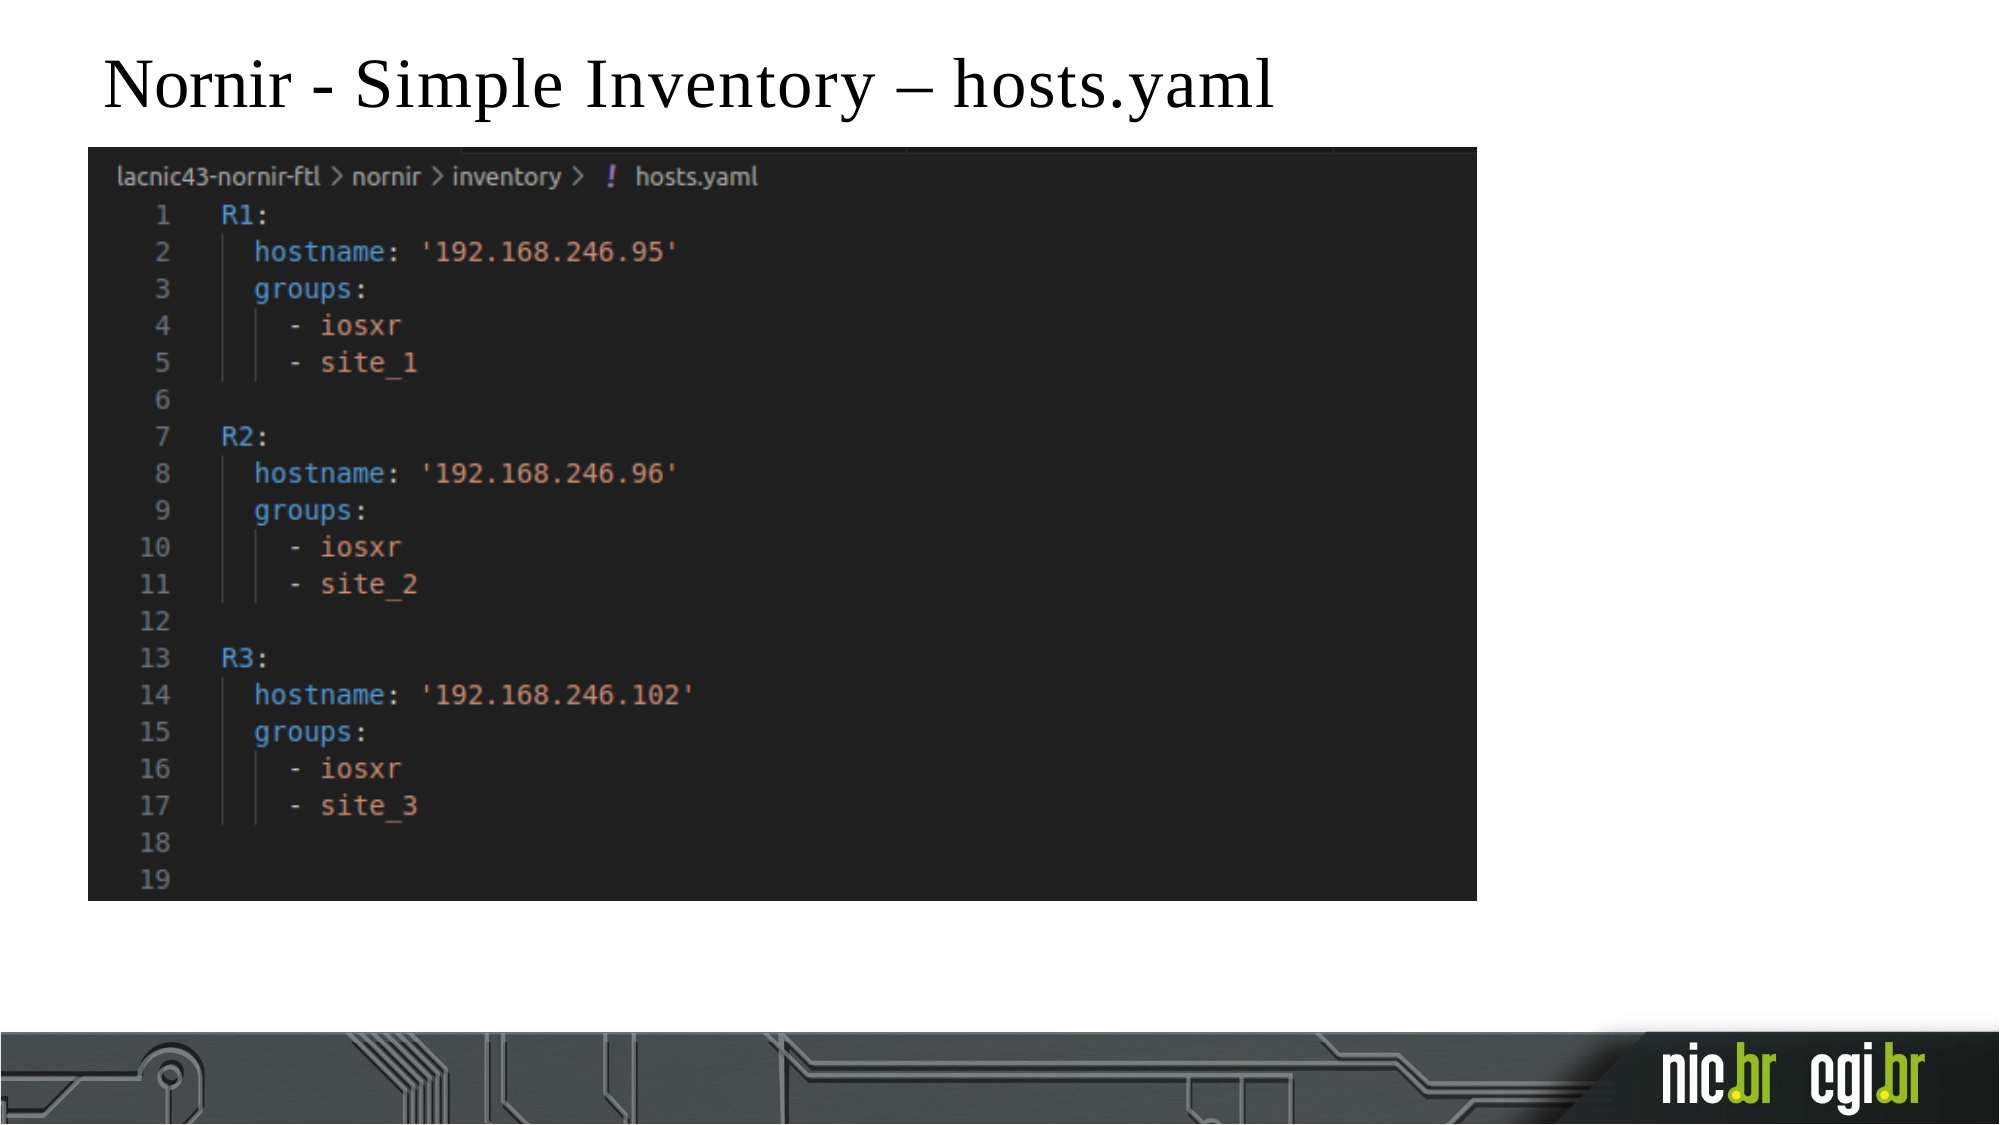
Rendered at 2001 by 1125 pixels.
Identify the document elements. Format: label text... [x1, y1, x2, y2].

picture [0, 0, 1999, 1124]
title Nornir - Simple Inventory – hosts.yaml [78, 36, 1923, 122]
